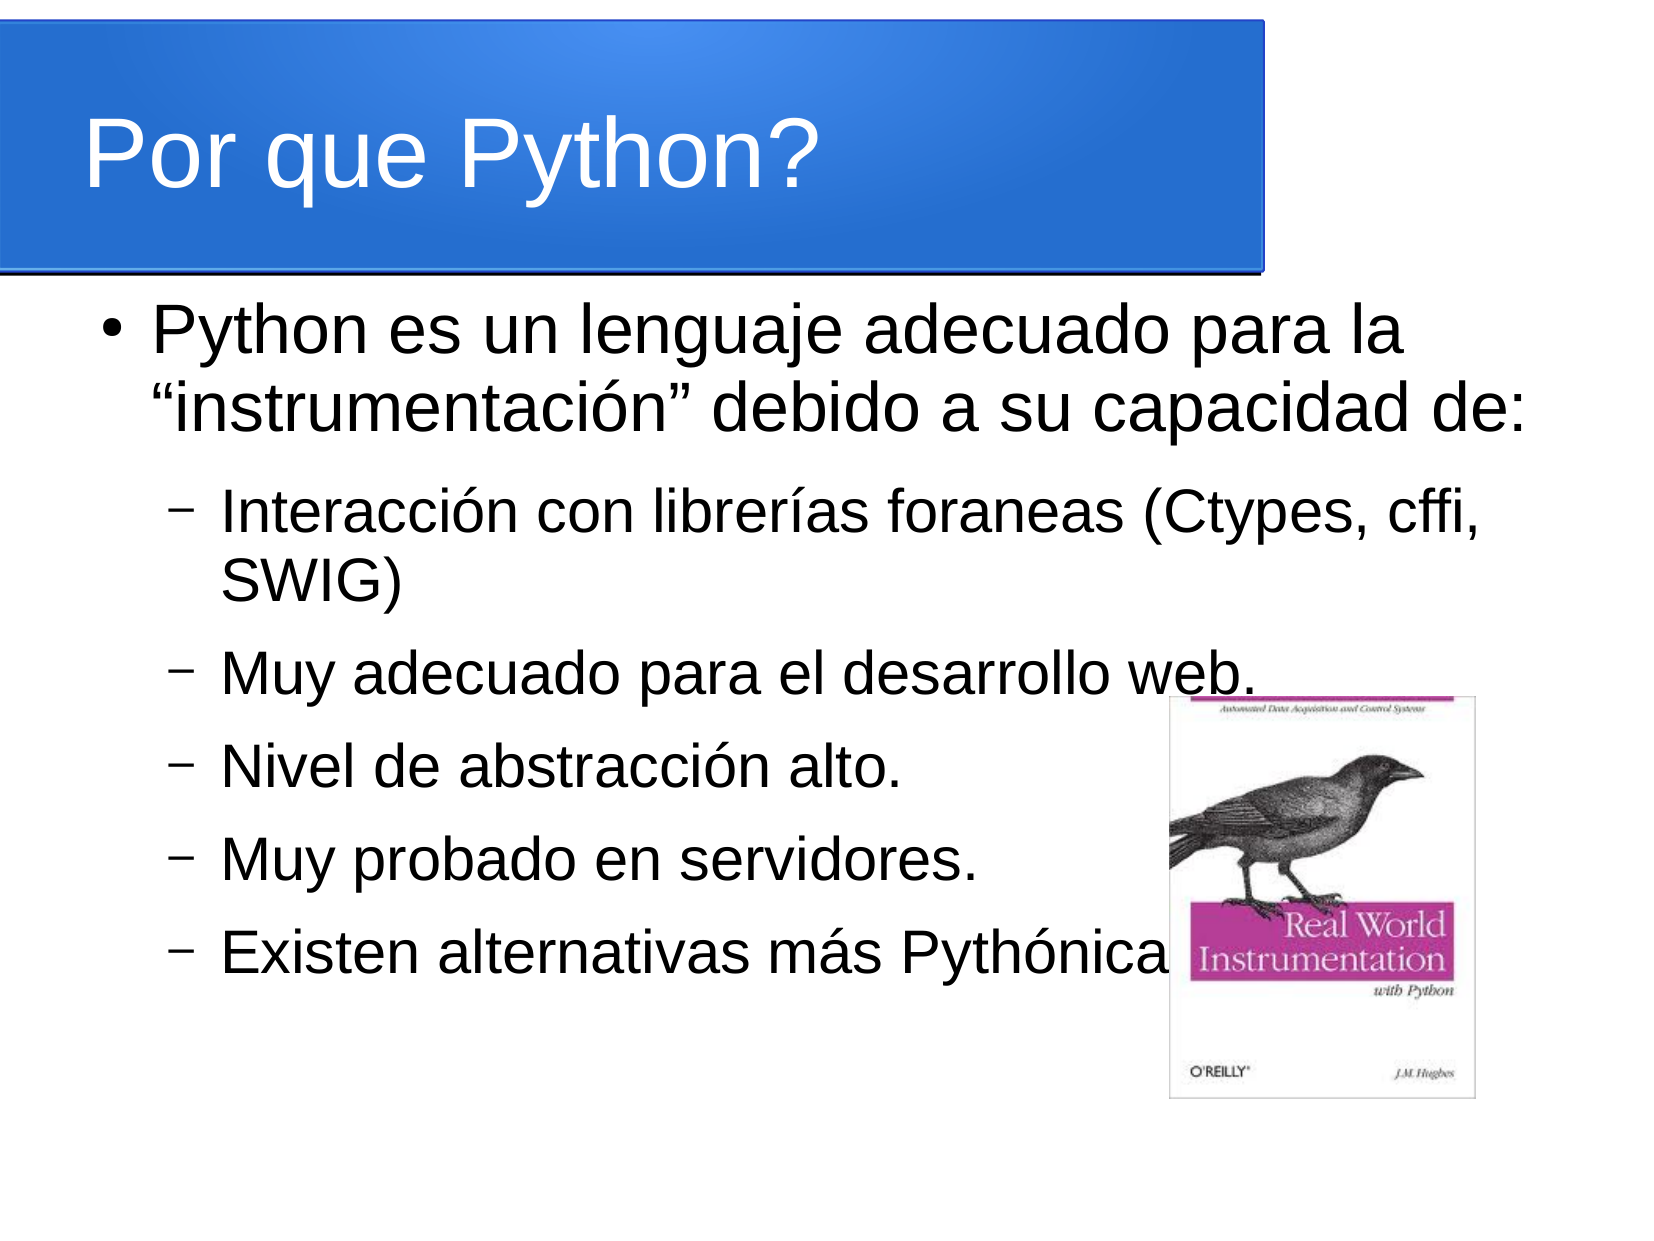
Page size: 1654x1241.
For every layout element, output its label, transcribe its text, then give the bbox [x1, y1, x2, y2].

picture [1169, 696, 1476, 1099]
title Por que Python? [82, 49, 1250, 257]
list Python es un lenguaje adecuado para la “instrumentación” debido a su capacidad de: Interacción con librerías foraneas (Ctypes, cffi, SWIG) Muy adecuado para el desarrollo web. Nivel de abstracción alto. Muy probado en servidores. Existen alternativas más Pythónicas [82, 290, 1538, 1010]
